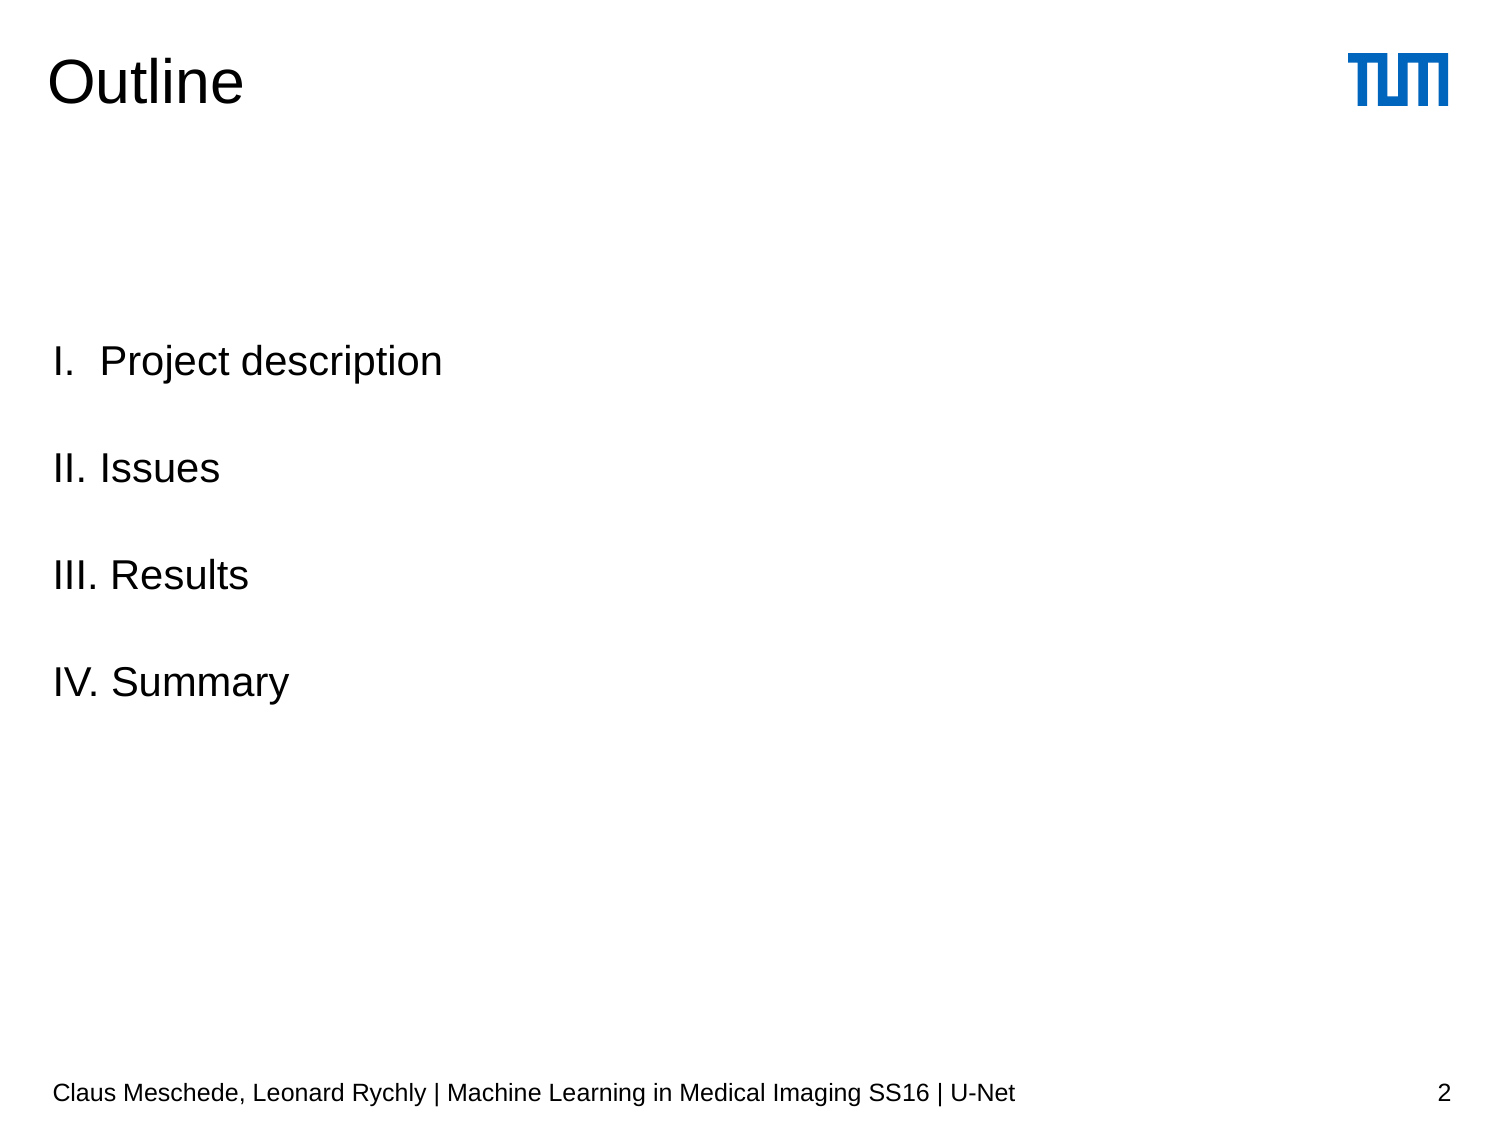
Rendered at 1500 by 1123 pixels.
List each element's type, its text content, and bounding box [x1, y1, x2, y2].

title Outline [47, 47, 1447, 118]
list Project description Issues Results Summary [52, 330, 1453, 698]
